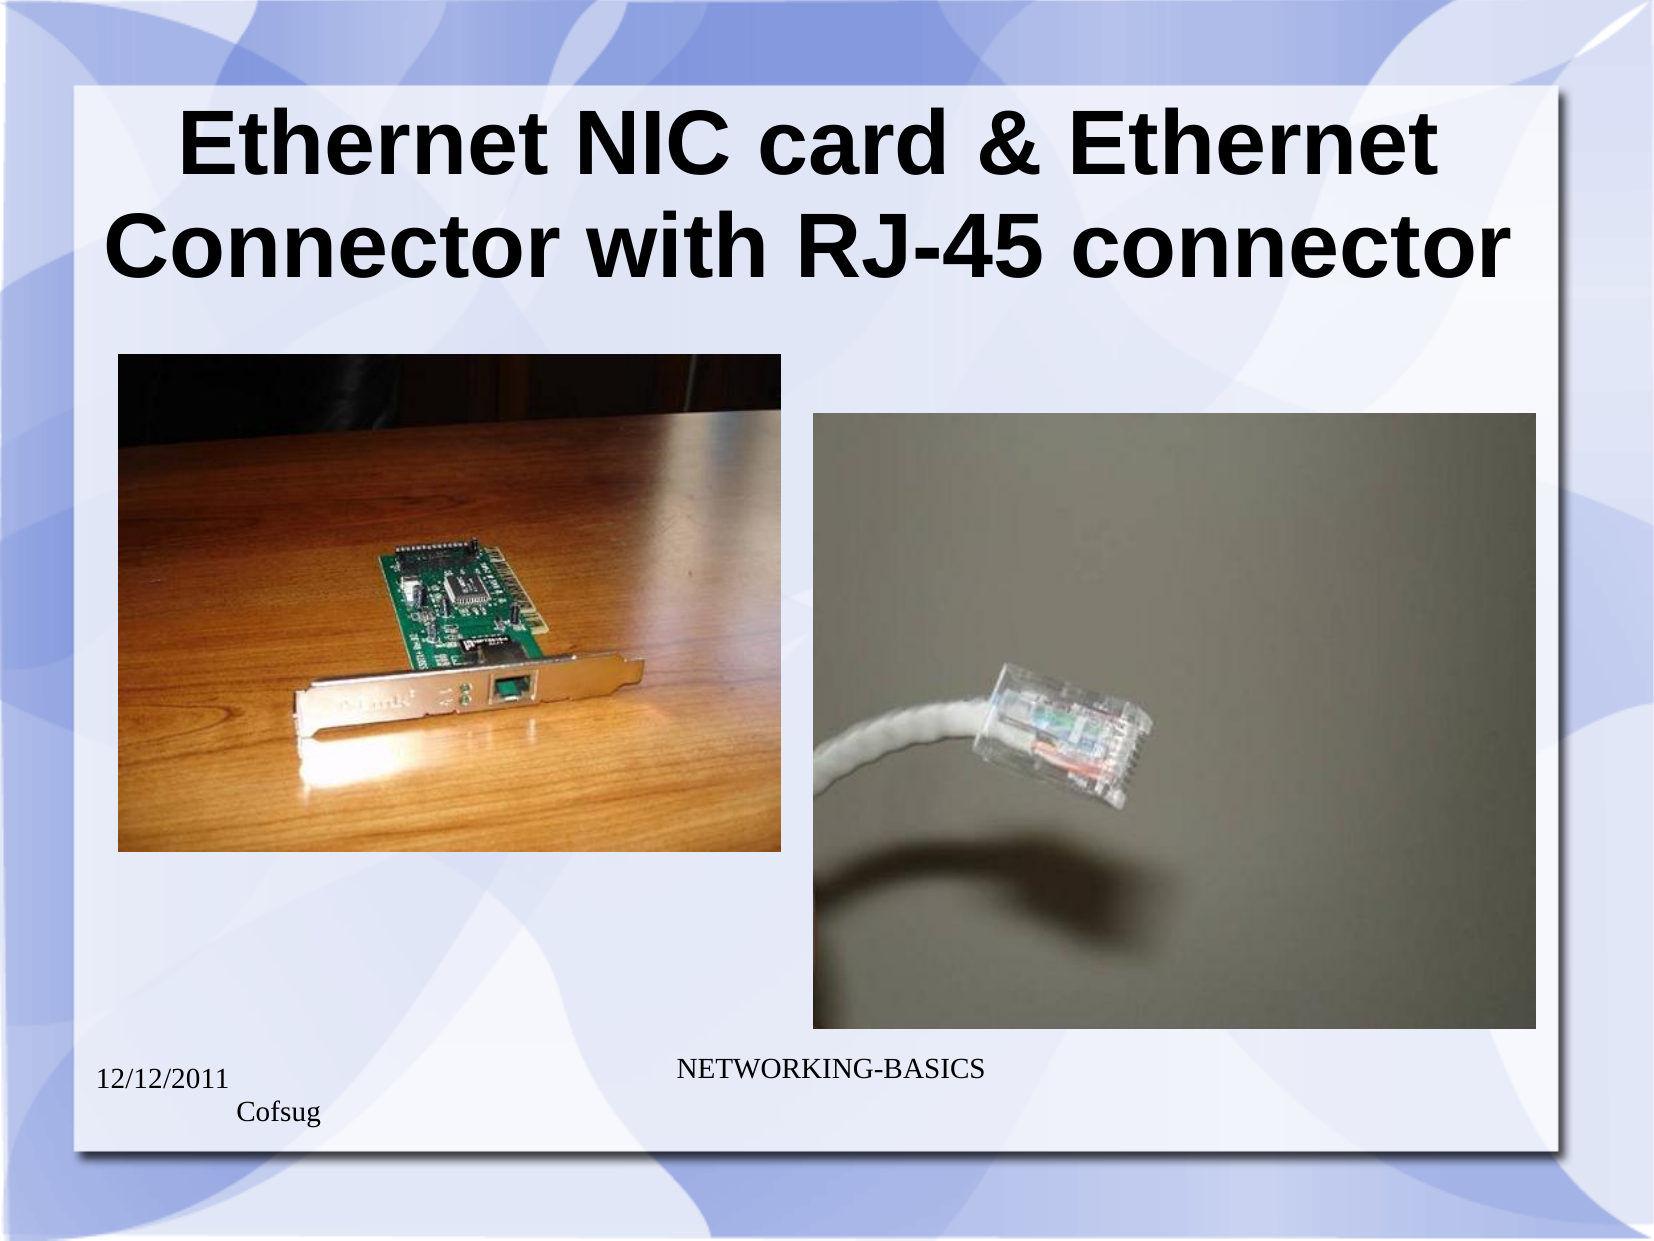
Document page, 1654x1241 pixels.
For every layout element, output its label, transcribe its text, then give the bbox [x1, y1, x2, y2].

picture [0, 0, 1654, 1241]
title Ethernet NIC card & Ethernet Connector with RJ-45 connector [82, 90, 1536, 298]
